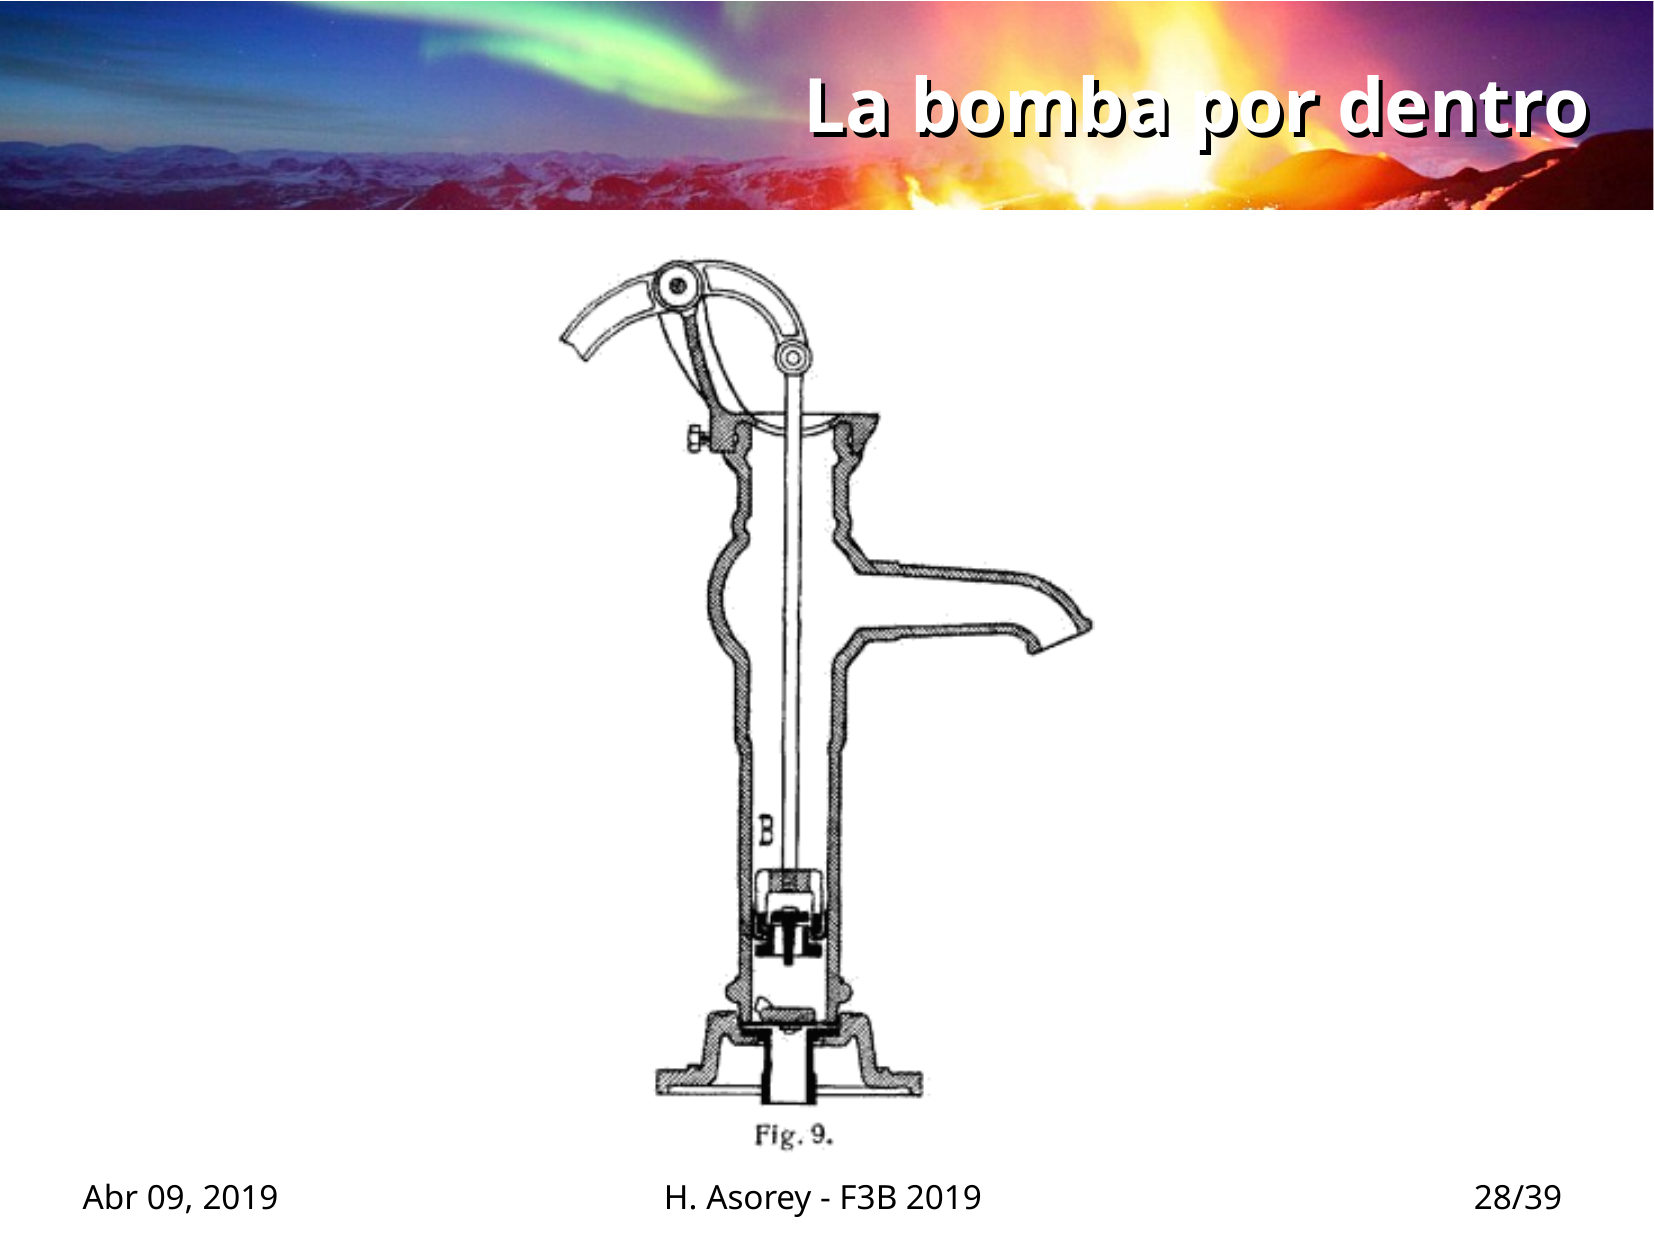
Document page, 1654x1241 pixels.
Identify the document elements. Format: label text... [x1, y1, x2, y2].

title La bomba por dentro [45, 15, 1606, 191]
picture [0, 1, 1654, 210]
picture [555, 254, 1095, 1156]
